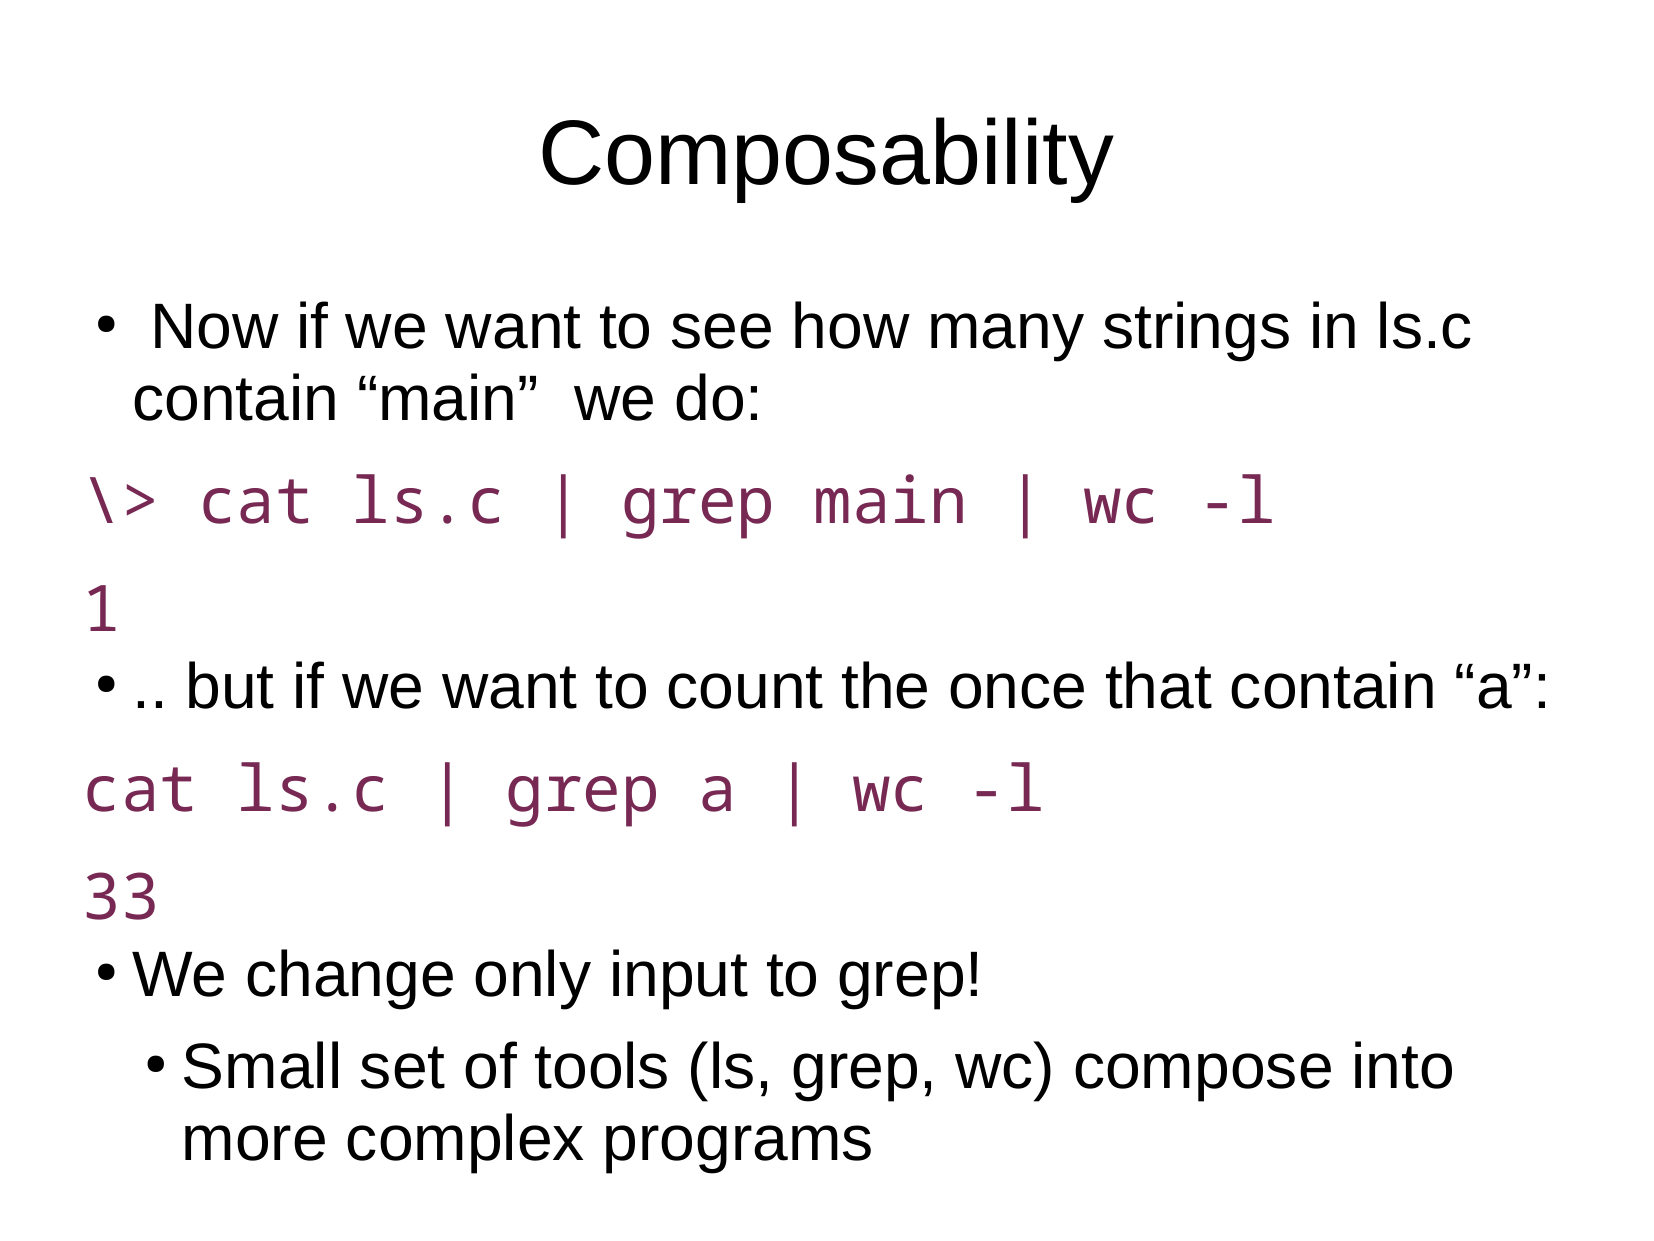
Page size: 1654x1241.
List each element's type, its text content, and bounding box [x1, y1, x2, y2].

title Composability [82, 49, 1571, 257]
list Now if we want to see how many strings in ls.c contain “main” we do: \> cat ls.c | grep main | wc -l 1 .. but if we want to count the once that contain “a”: cat ls.c | grep a | wc -l 33 We change only input to grep! Small set of tools (ls, grep, wc) compose into more complex programs [82, 290, 1571, 1201]
